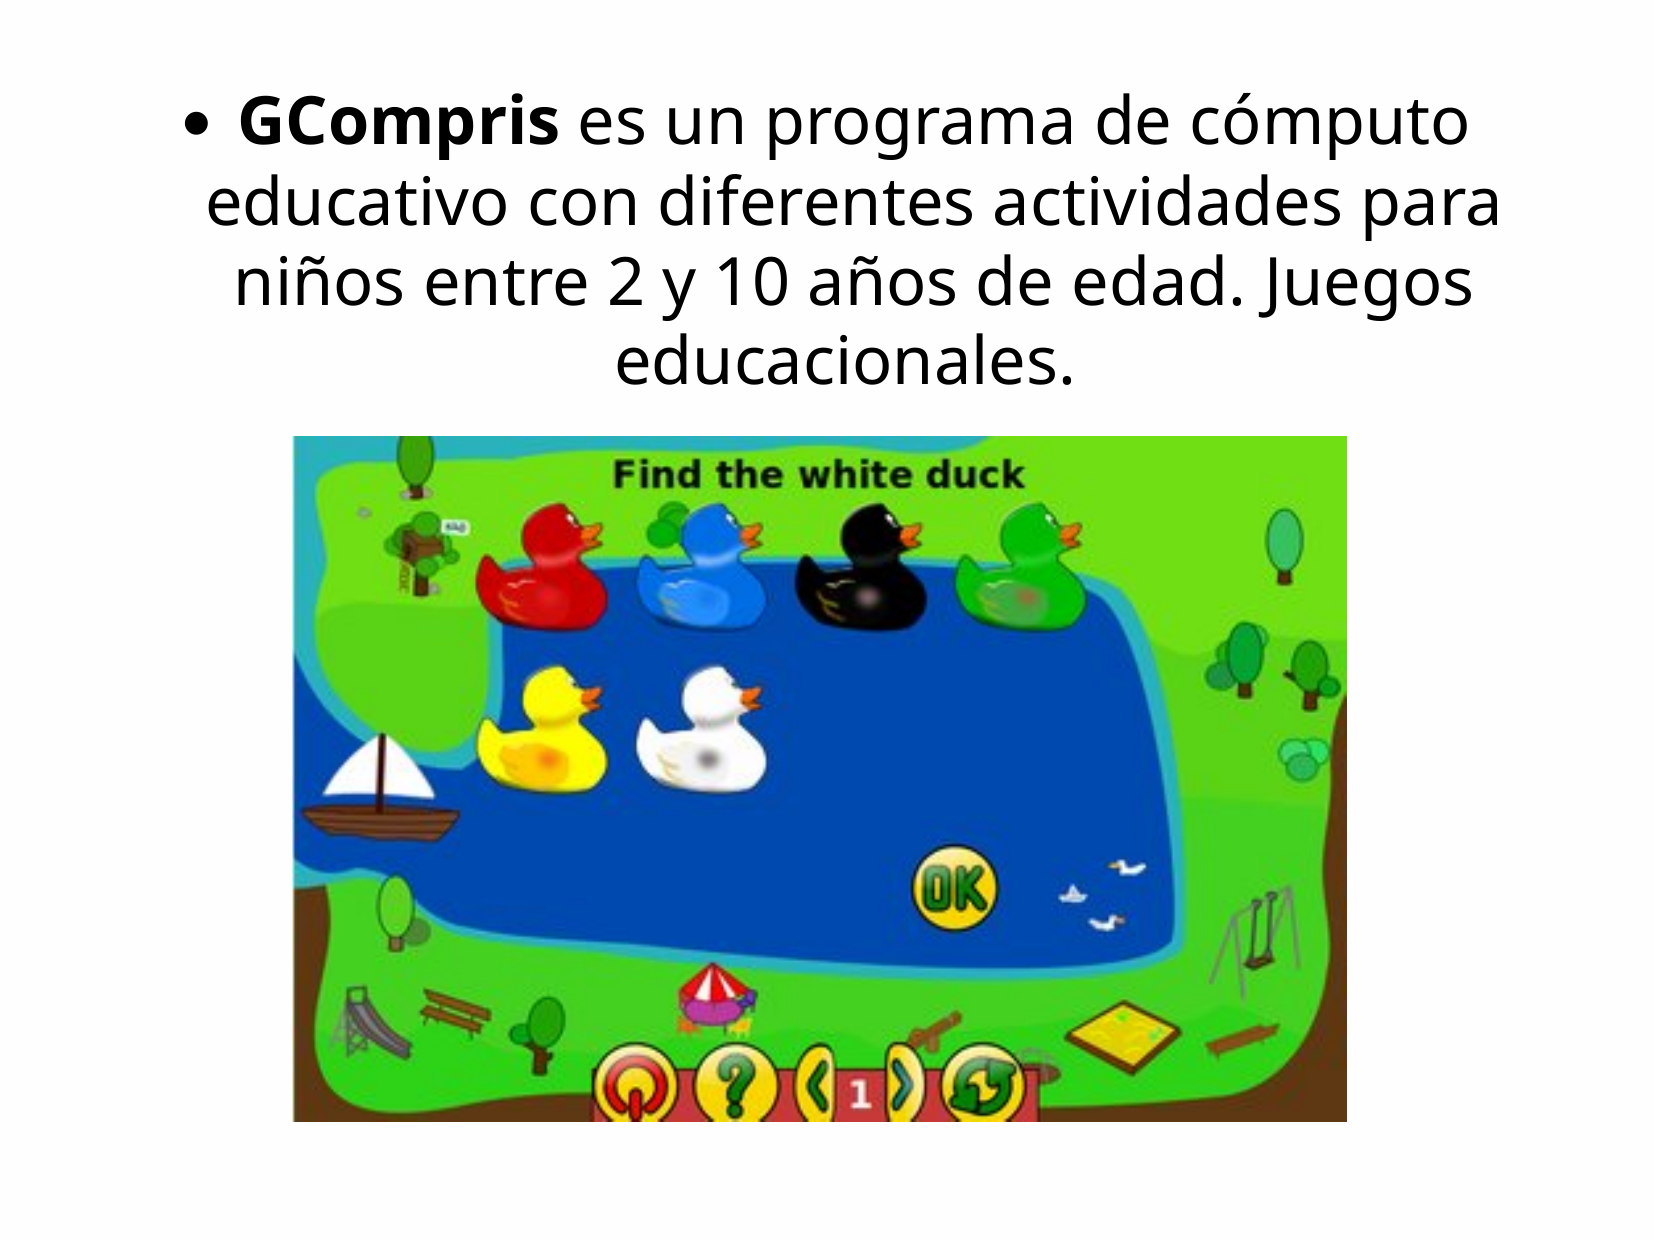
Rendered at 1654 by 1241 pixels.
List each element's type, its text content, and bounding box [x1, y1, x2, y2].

list GCompris es un programa de cómputo educativo con diferentes actividades para niños entre 2 y 10 años de edad. Juegos educacionales. [82, 70, 1571, 1158]
picture [292, 436, 1347, 1123]
